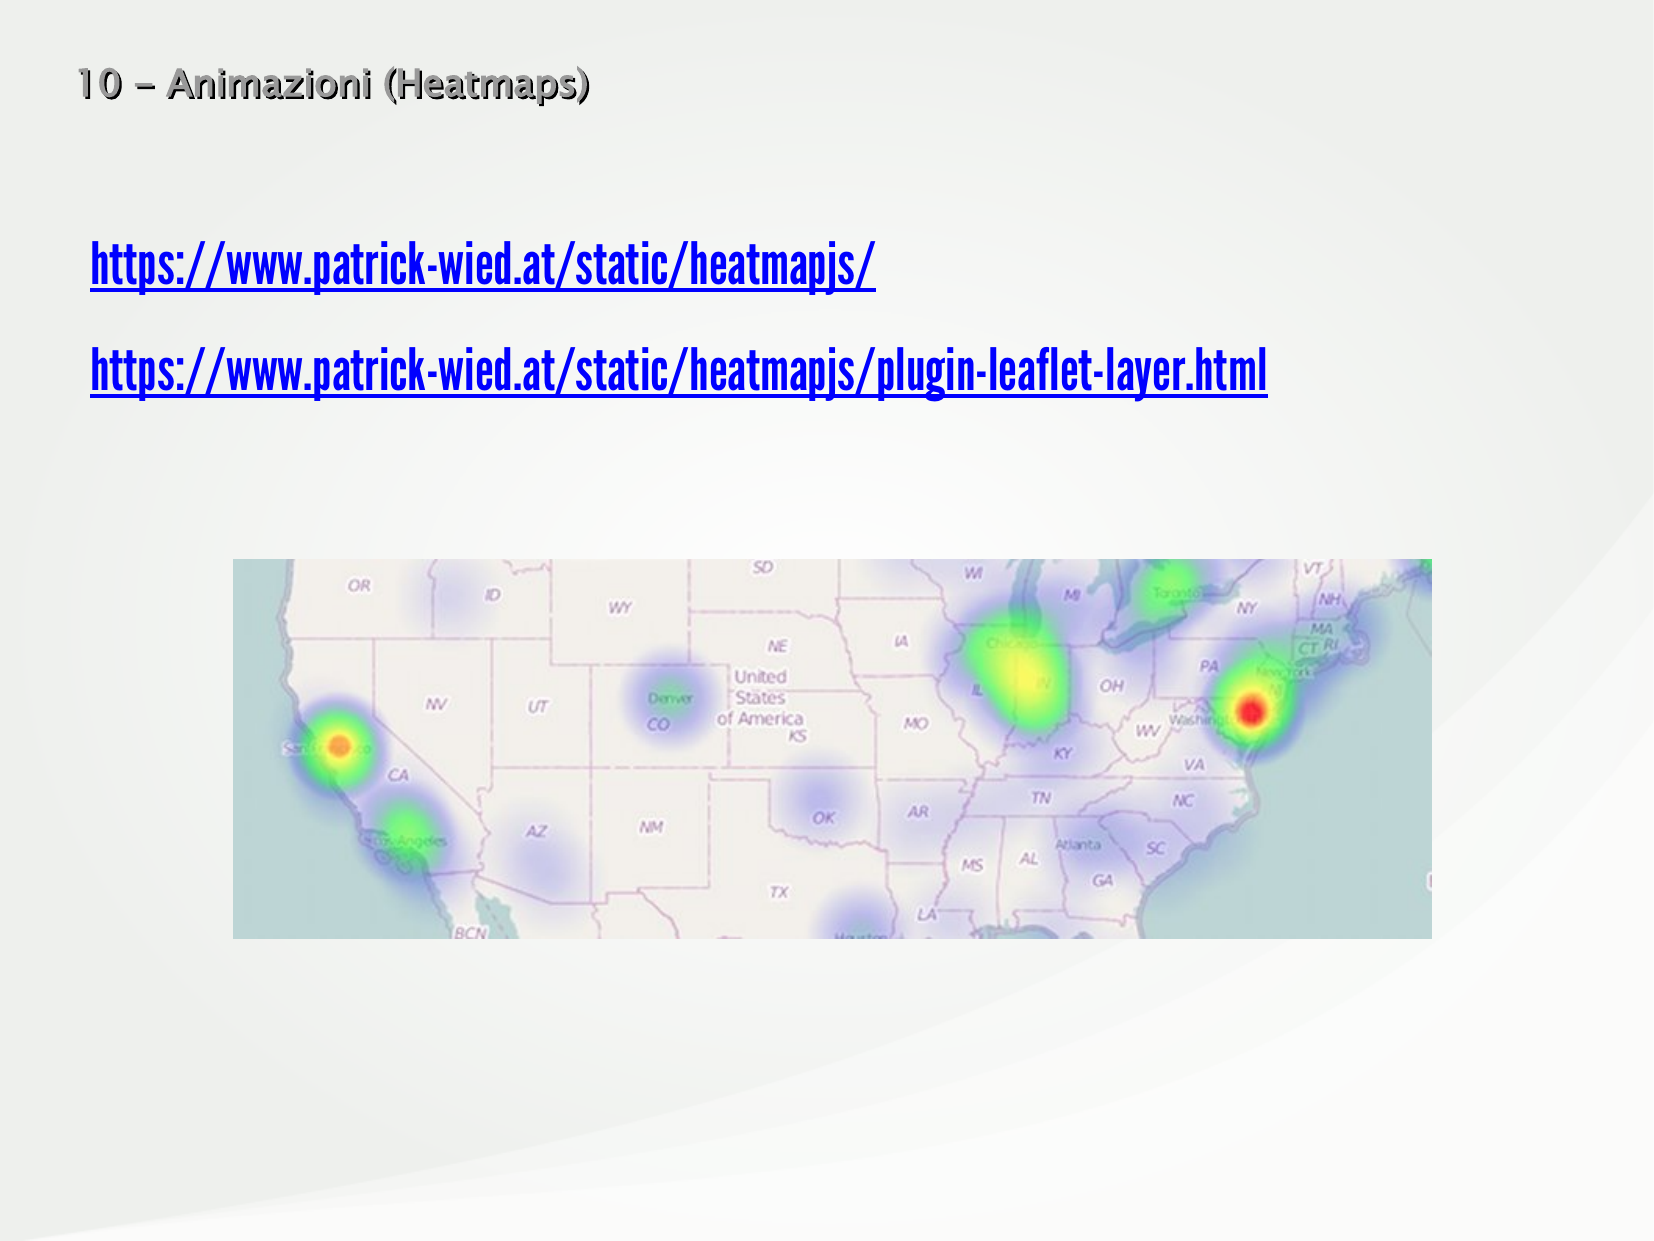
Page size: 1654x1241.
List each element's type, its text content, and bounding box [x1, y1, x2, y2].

text_box 10 - Animazioni (Heatmaps) [59, 47, 1146, 108]
picture [0, 0, 1654, 1241]
text_box https://www.patrick-wied.at/static/heatmapjs/ [75, 222, 1063, 308]
text_box https://www.patrick-wied.at/static/heatmapjs/plugin-leaflet-layer.html [75, 328, 1548, 484]
